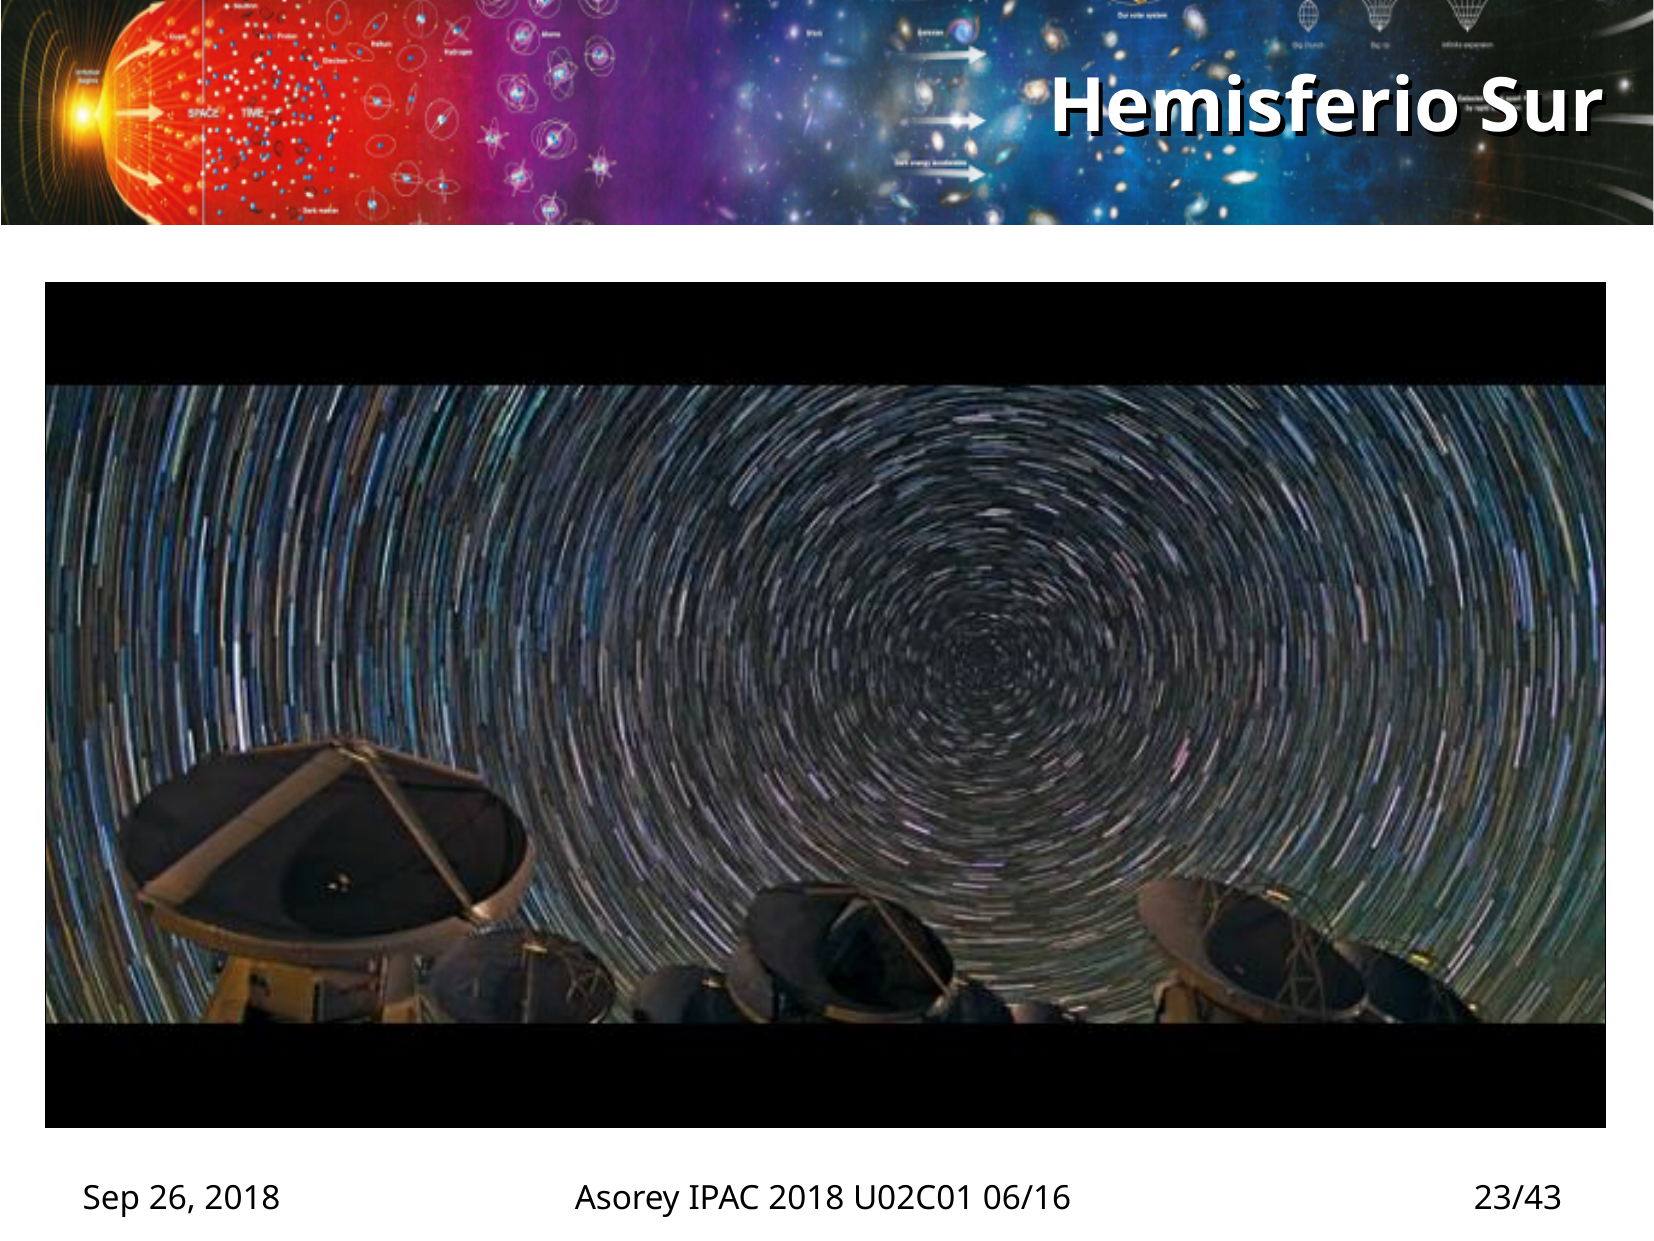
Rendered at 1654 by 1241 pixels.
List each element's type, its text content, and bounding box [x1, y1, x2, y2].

picture [1, 0, 1654, 225]
title Hemisferio Sur [45, 15, 1606, 191]
picture [45, 282, 1606, 1128]
